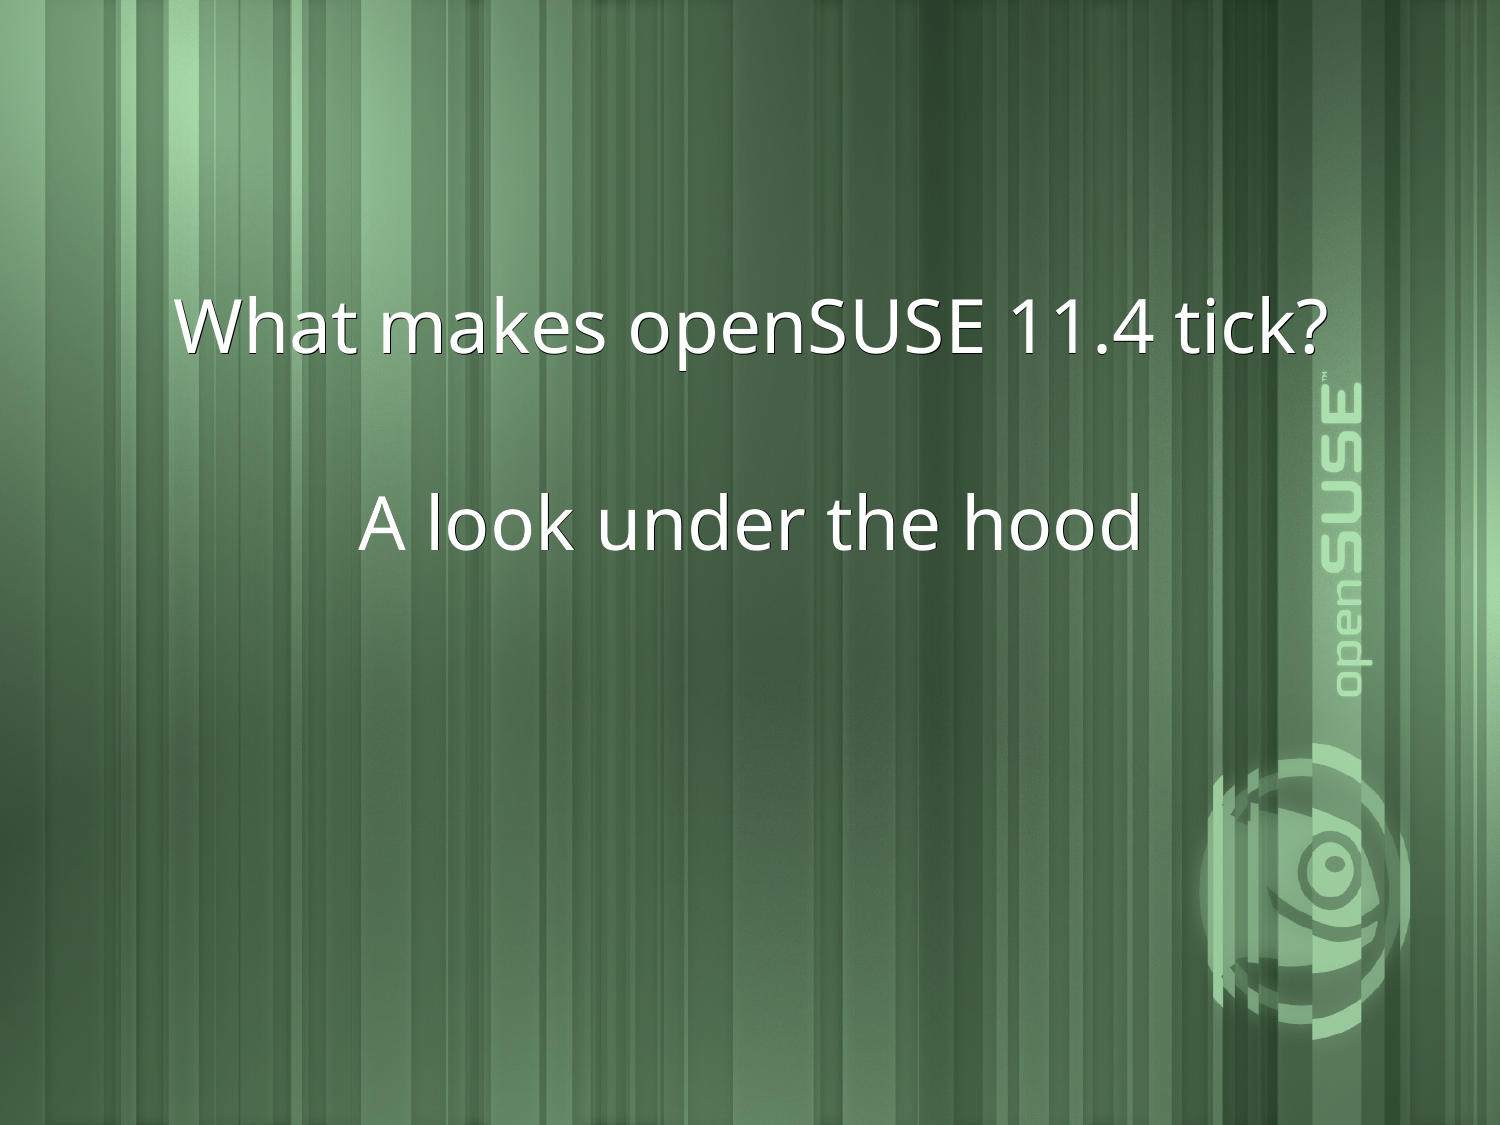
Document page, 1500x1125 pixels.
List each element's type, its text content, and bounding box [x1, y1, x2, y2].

title What makes openSUSE 11.4 tick? A look under the hood [145, 215, 1358, 631]
picture [0, 0, 1500, 1125]
